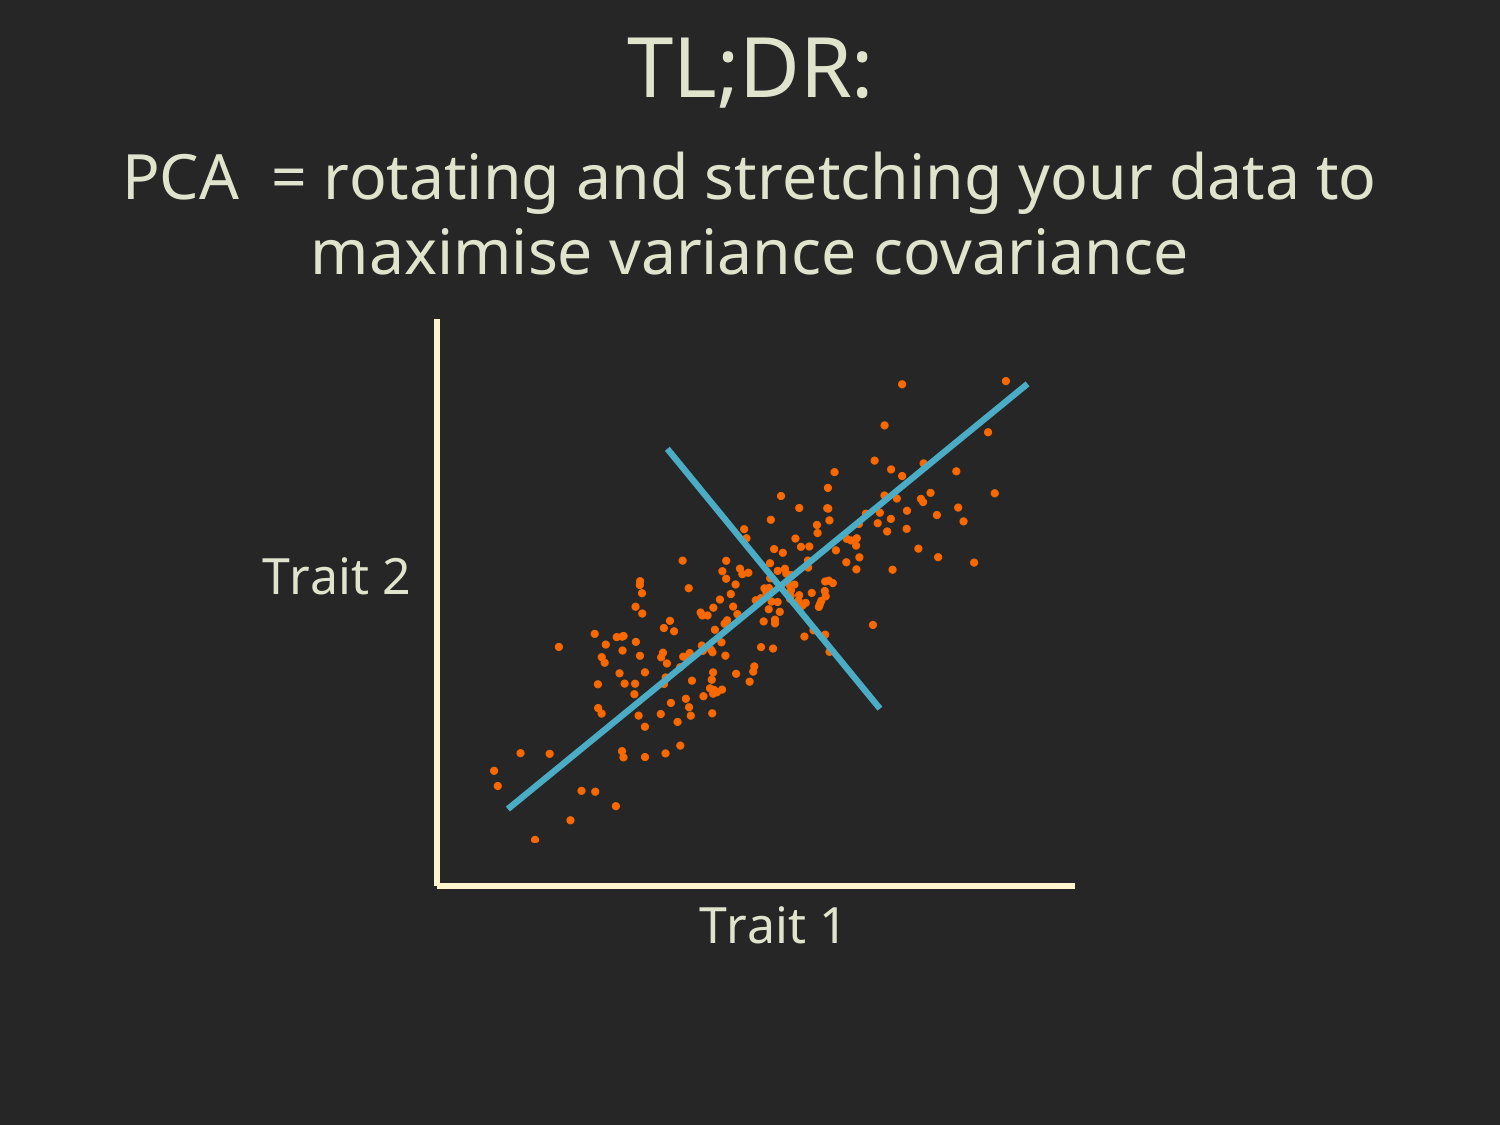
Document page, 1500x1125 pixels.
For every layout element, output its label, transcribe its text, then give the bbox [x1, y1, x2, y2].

text_box Trait 1 [673, 885, 875, 981]
text_box PCA = rotating and stretching your data to maximise variance covariance [0, 129, 1500, 295]
picture [490, 377, 1010, 843]
text_box TL;DR: [612, 6, 889, 122]
text_box Trait 2 [236, 537, 438, 632]
